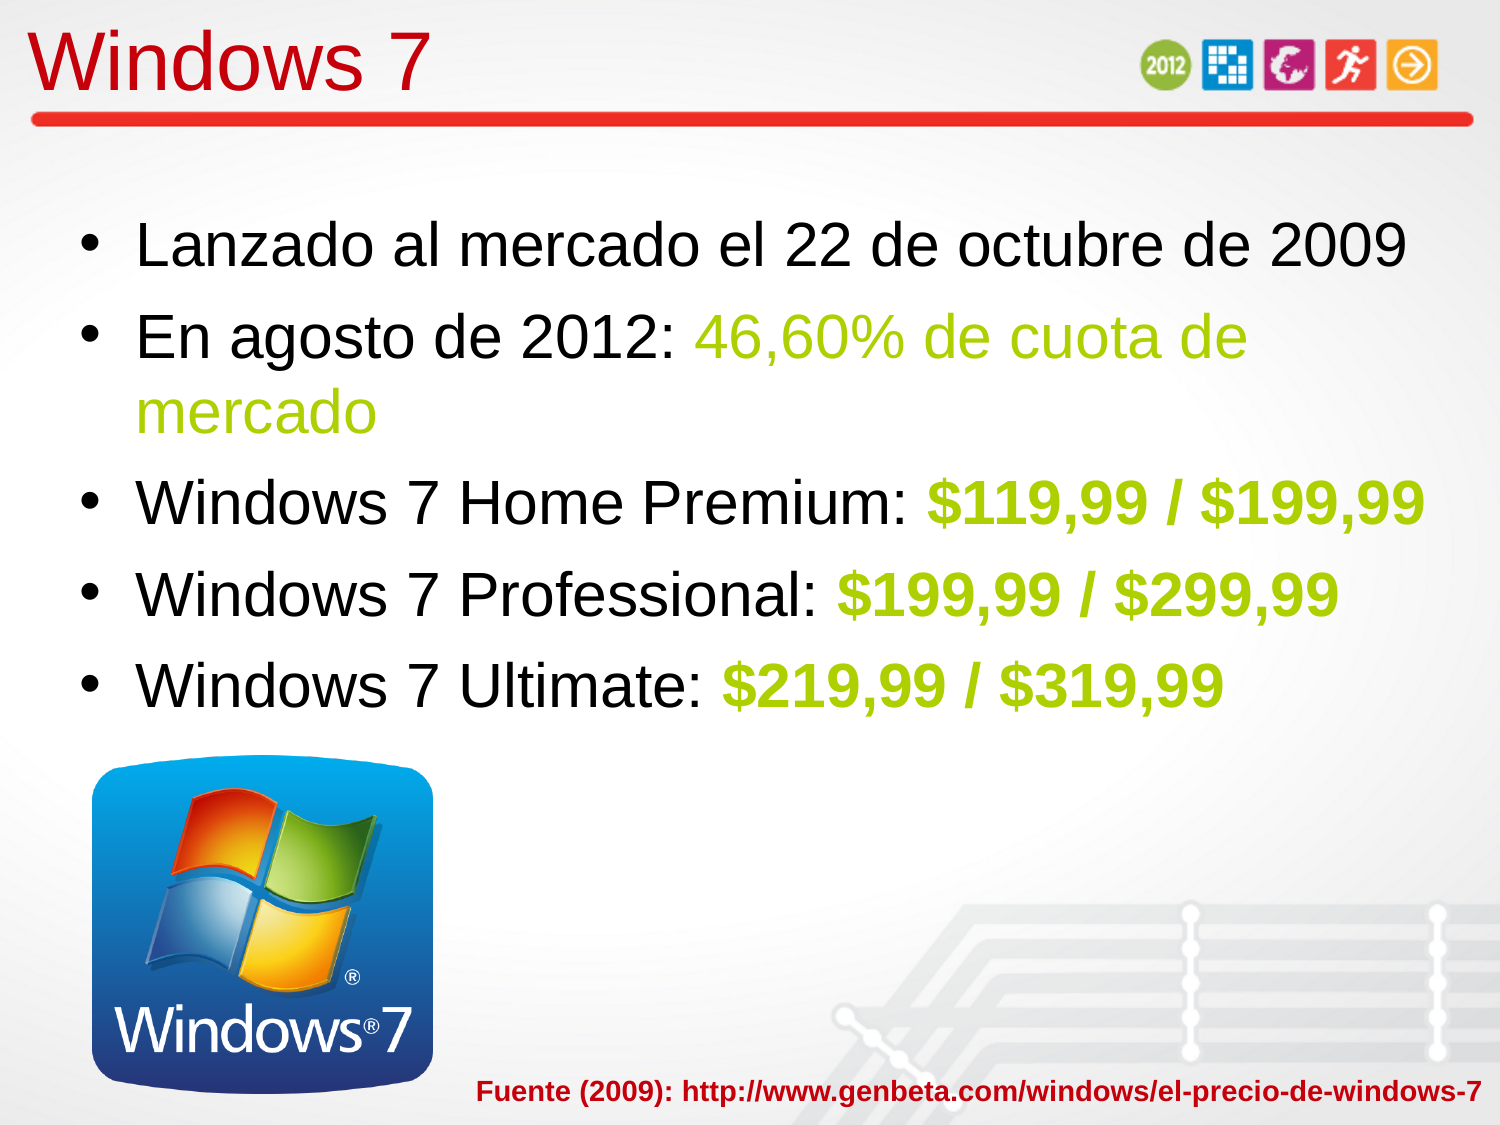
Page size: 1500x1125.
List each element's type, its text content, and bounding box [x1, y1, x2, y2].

list Lanzado al mercado el 22 de octubre de 2009 En agosto de 2012: 46,60% de cuota de mercado Windows 7 Home Premium: $119,99 / $199,99 Windows 7 Professional: $199,99 / $299,99 Windows 7 Ultimate: $219,99 / $319,99 [64, 189, 1465, 841]
picture [0, 0, 1500, 1125]
text_box Fuente (2009): http://www.genbeta.com/windows/el-precio-de-windows-7 [447, 1067, 1498, 1116]
title Windows 7 [12, 0, 976, 121]
